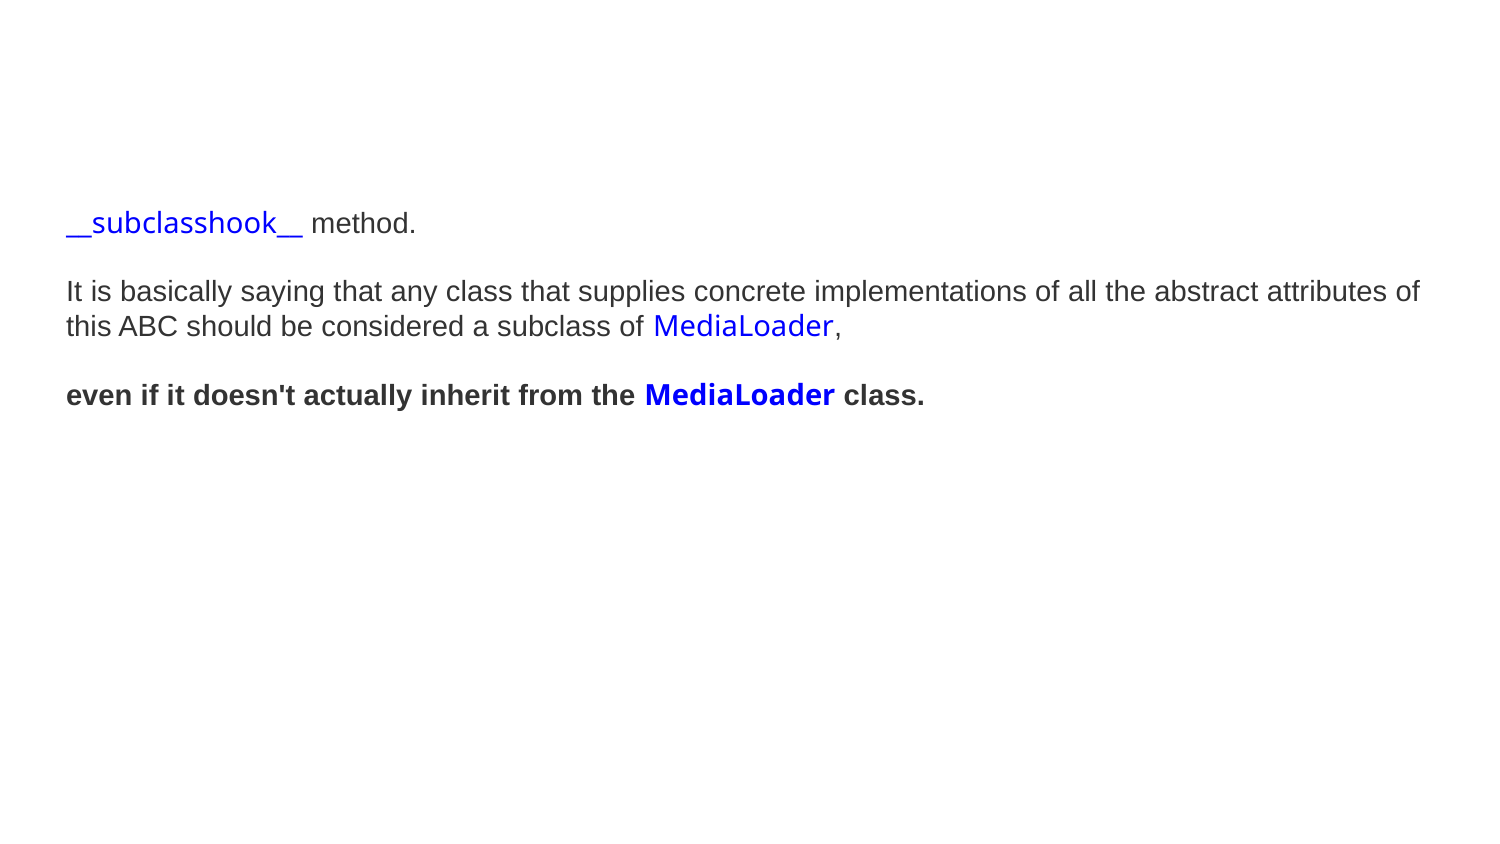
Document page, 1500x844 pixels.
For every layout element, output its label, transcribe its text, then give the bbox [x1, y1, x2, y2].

list __subclasshook__ method. It is basically saying that any class that supplies concrete implementations of all the abstract attributes of this ABC should be considered a subclass of MediaLoader, even if it doesn't actually inherit from the MediaLoader class. [51, 189, 1449, 750]
